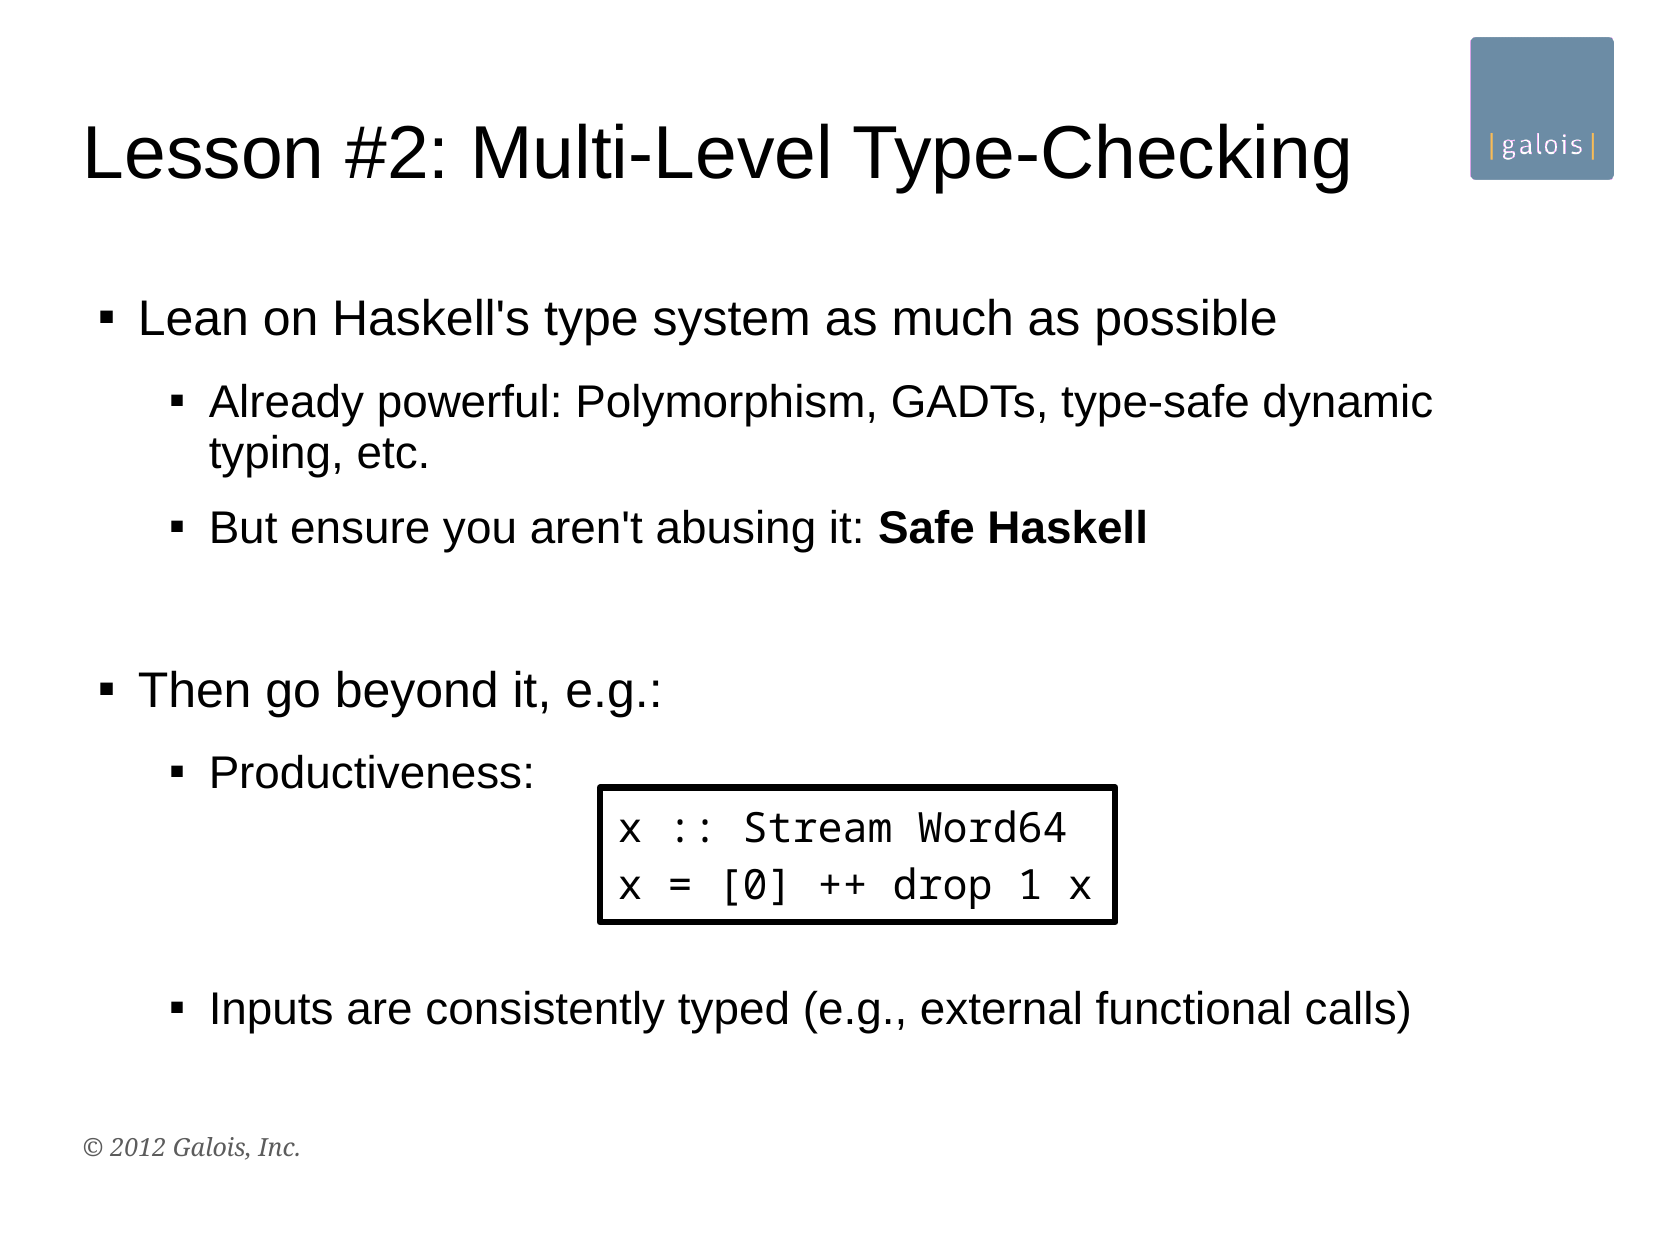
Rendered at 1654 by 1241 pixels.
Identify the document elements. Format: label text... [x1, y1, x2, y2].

picture [1462, 29, 1621, 188]
list Lean on Haskell's type system as much as possible Already powerful: Polymorphism, GADTs, type-safe dynamic typing, etc. But ensure you aren't abusing it: Safe Haskell Then go beyond it, e.g.: Productiveness: Inputs are consistently typed (e.g., external functional calls) [82, 290, 1571, 1109]
text_box x :: Stream Word64 x = [0] ++ drop 1 x [600, 787, 1116, 906]
title Lesson #2: Multi-Level Type-Checking [82, 49, 1571, 257]
